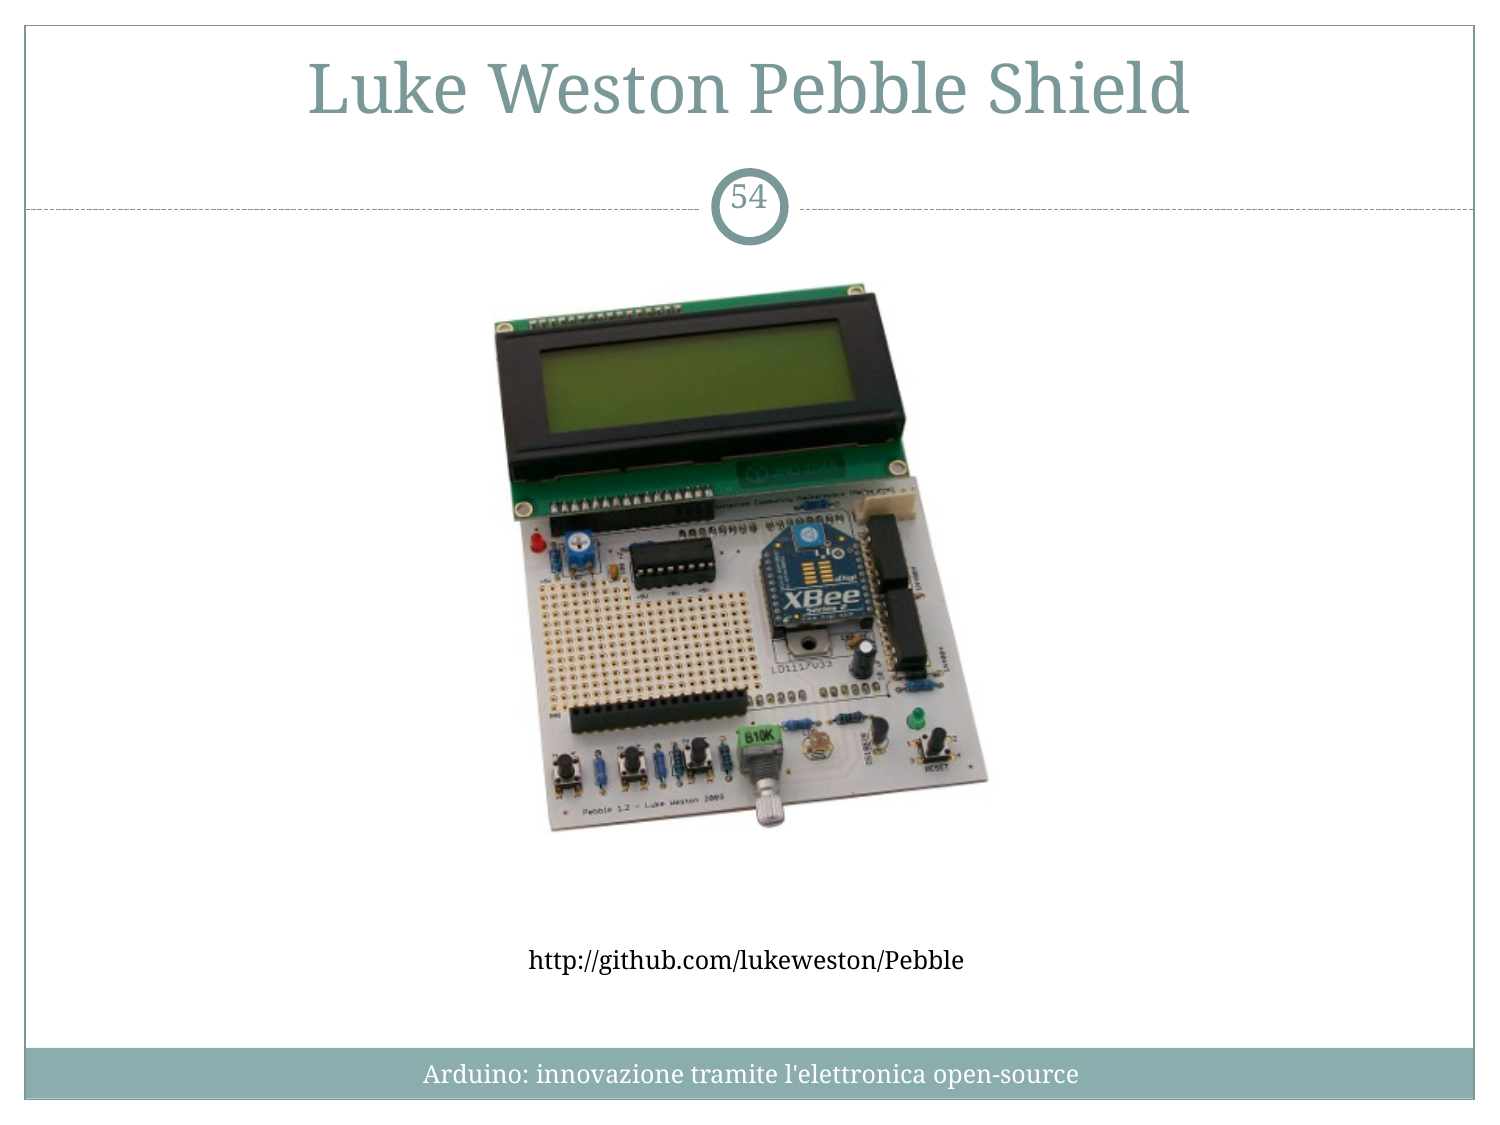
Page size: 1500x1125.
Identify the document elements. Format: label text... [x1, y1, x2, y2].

list http://github.com/lukeweston/Pebble [49, 937, 1445, 1020]
picture [492, 281, 993, 836]
footer Arduino: innovazione tramite l'elettronica open-source [50, 1051, 1454, 1112]
title Luke Weston Pebble Shield [49, 37, 1450, 162]
slide_number <numero> [715, 168, 791, 241]
